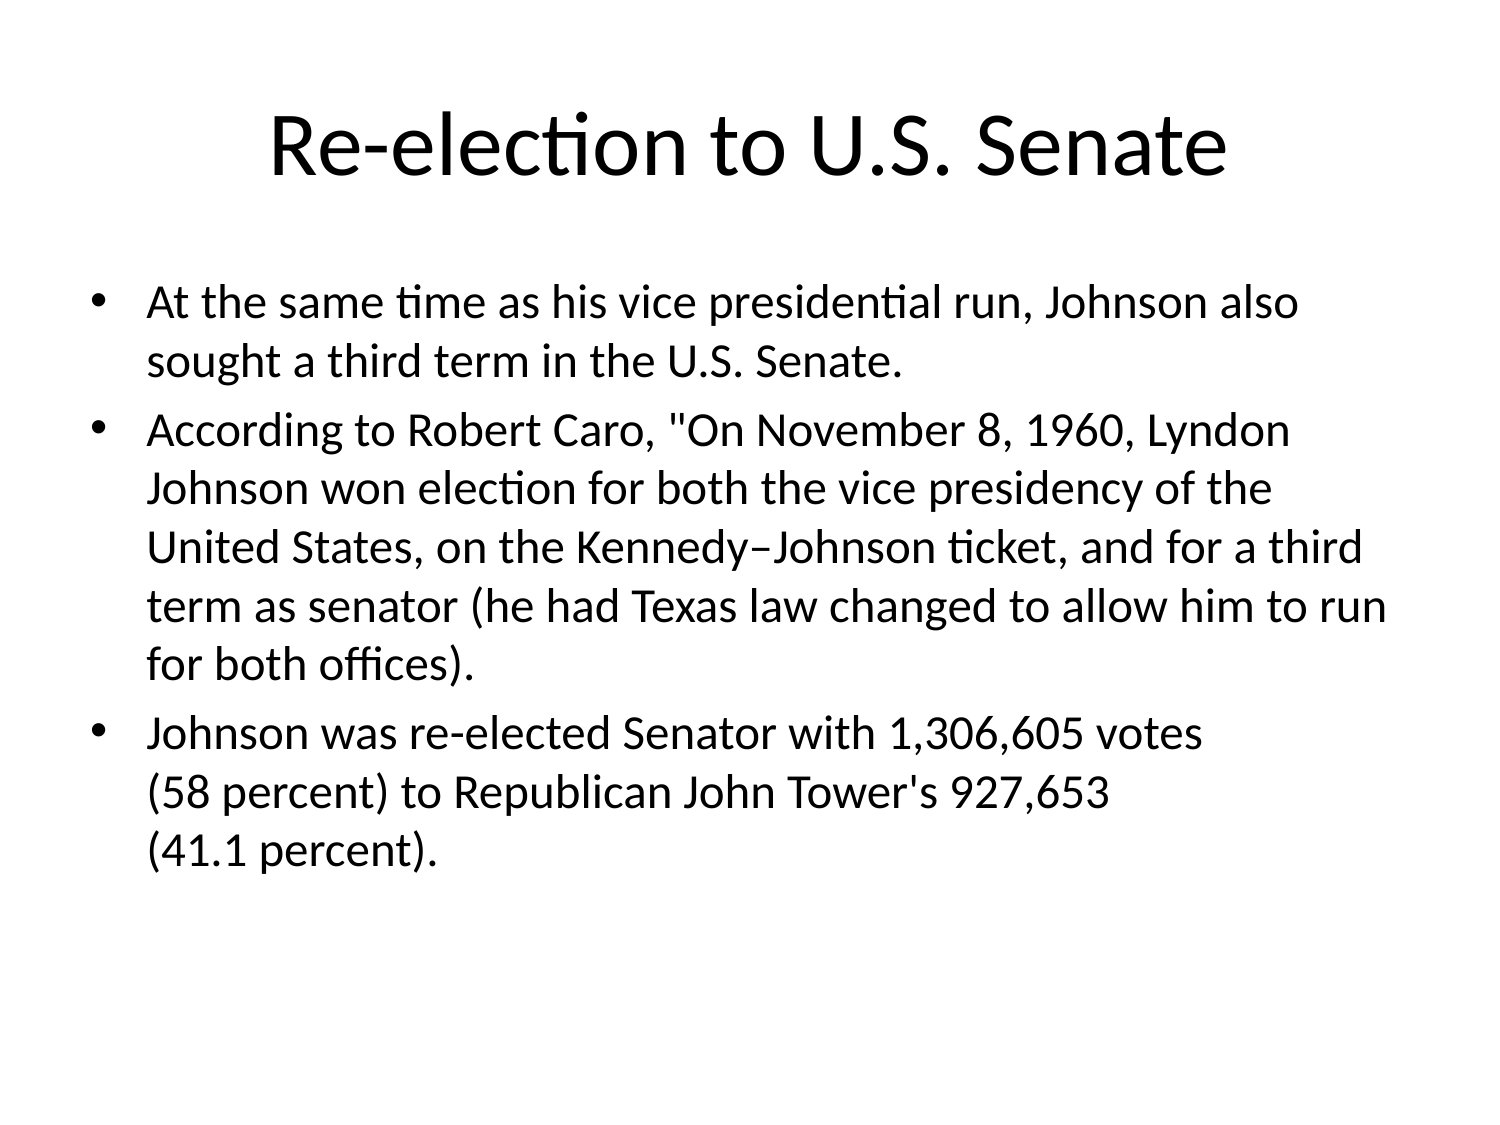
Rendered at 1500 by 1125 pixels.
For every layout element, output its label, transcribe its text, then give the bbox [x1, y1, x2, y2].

list At the same time as his vice presidential run, Johnson also sought a third term in the U.S. Senate. According to Robert Caro, "On November 8, 1960, Lyndon Johnson won election for both the vice presidency of the United States, on the Kennedy–Johnson ticket, and for a third term as senator (he had Texas law changed to allow him to run for both offices). Johnson was re-elected Senator with 1,306,605 votes (58 percent) to Republican John Tower's 927,653 (41.1 percent). [75, 262, 1425, 1005]
title Re-election to U.S. Senate [75, 45, 1425, 233]
